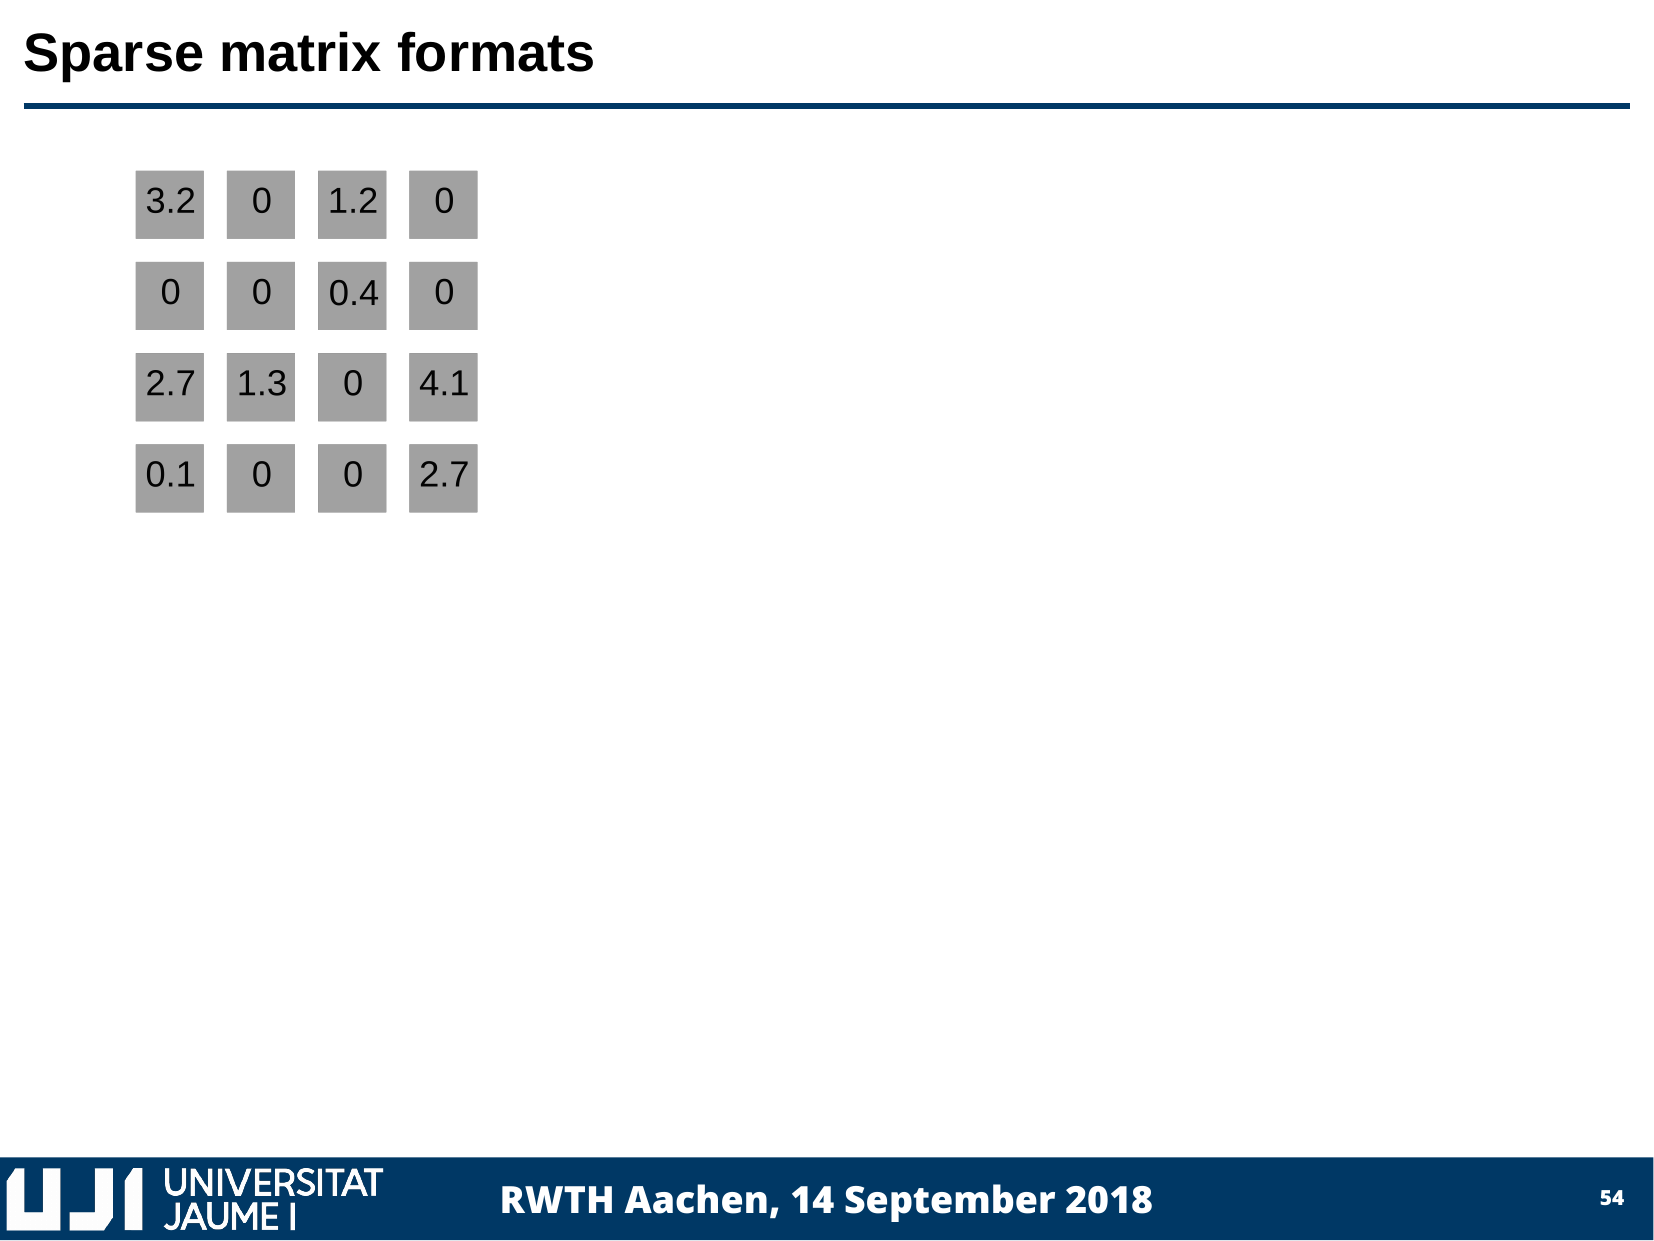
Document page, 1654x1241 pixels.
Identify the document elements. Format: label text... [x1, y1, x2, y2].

picture [0, 1158, 390, 1241]
title Sparse matrix formats [23, 0, 1630, 107]
picture [128, 163, 485, 520]
